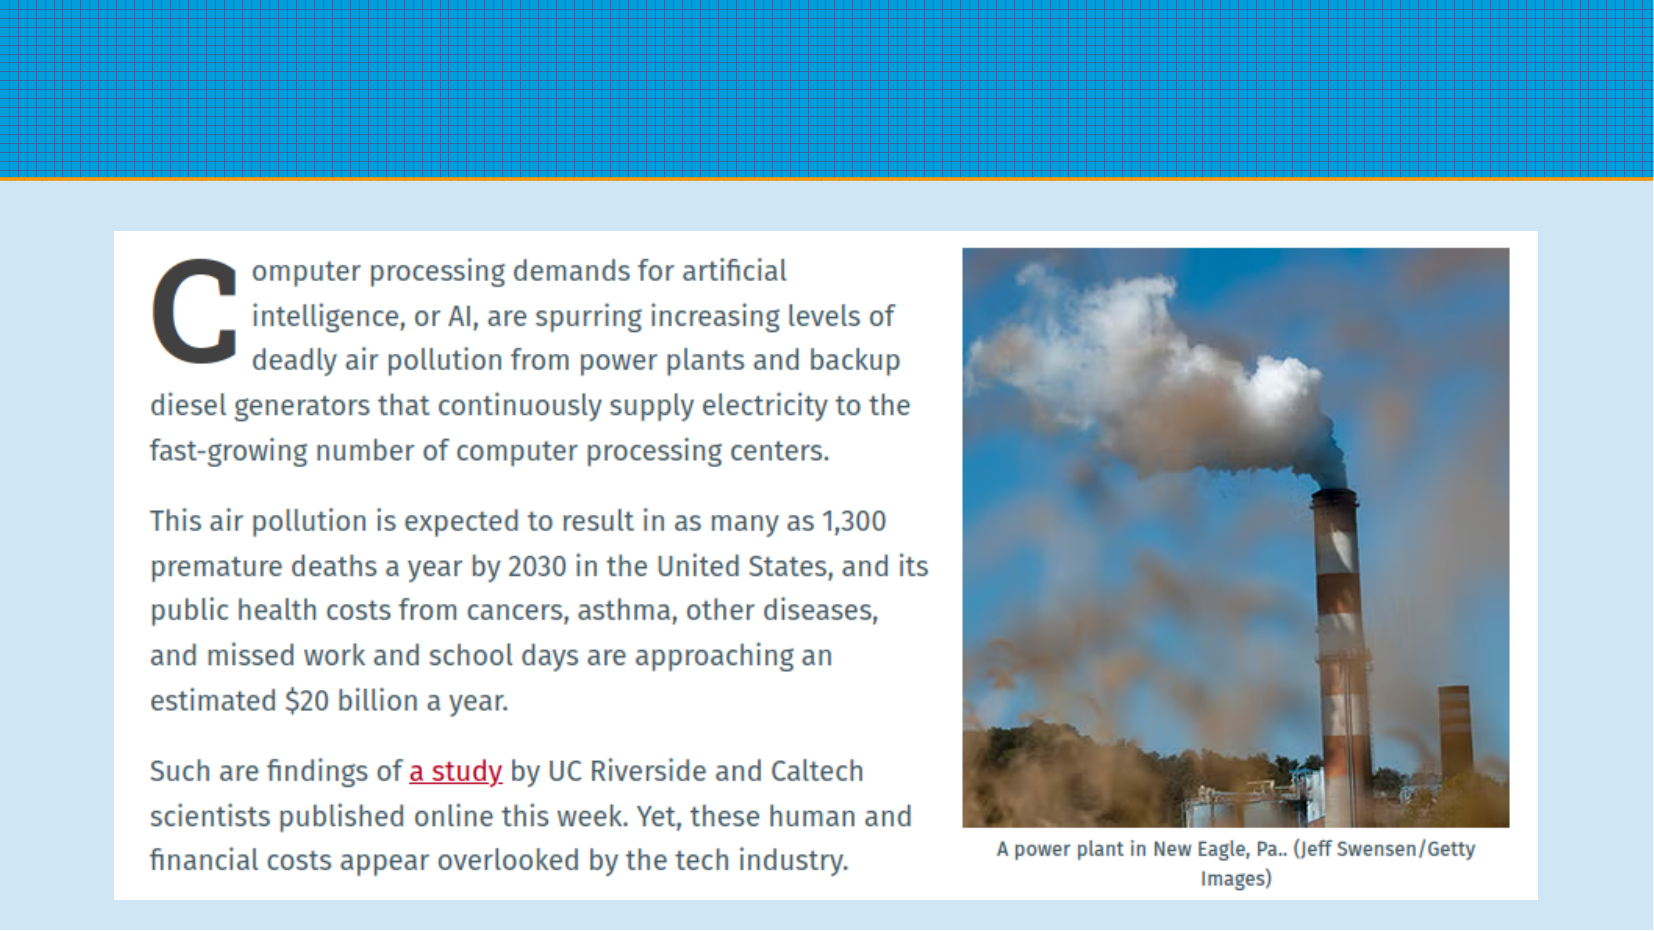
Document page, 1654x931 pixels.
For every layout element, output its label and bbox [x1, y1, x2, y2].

picture [114, 231, 1538, 901]
